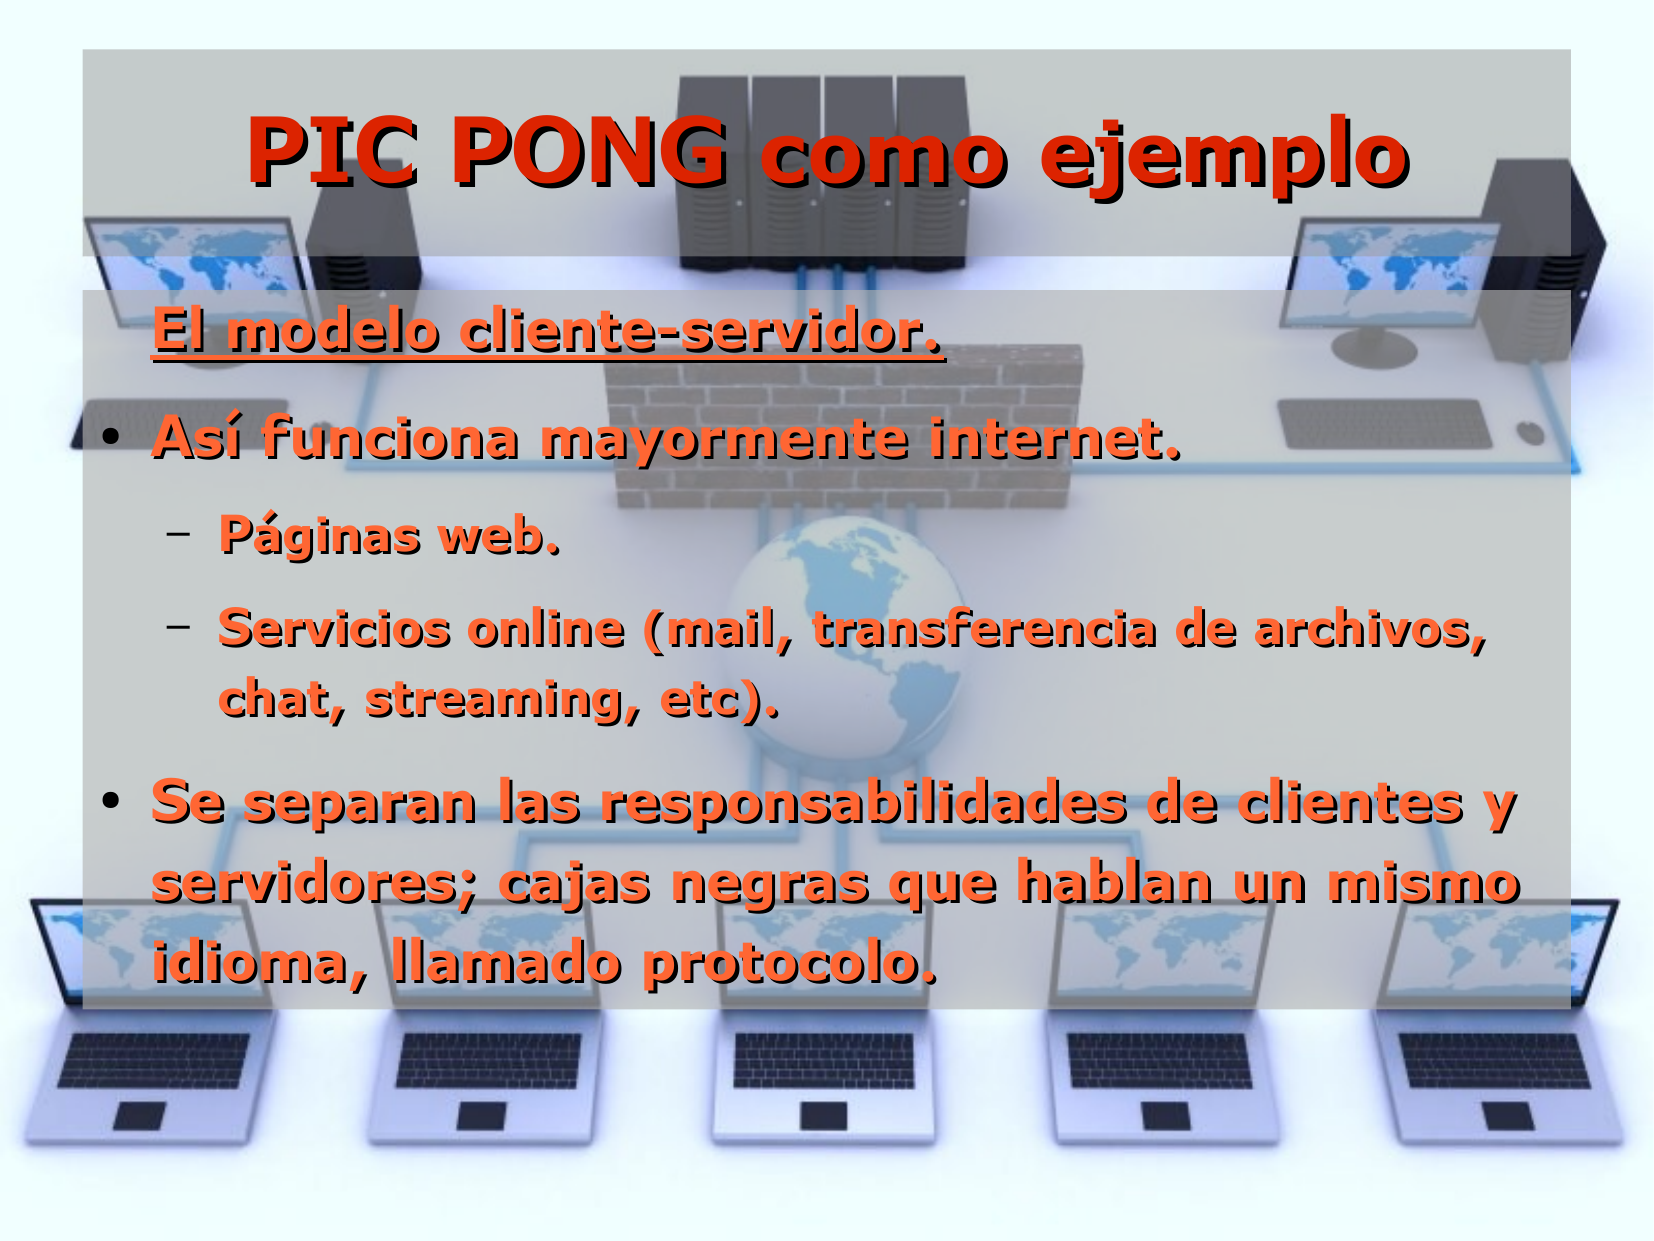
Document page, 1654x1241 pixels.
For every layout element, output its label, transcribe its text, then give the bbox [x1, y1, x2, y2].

picture [0, 0, 1654, 1241]
title PIC PONG como ejemplo [82, 49, 1571, 257]
list El modelo cliente-servidor. Así funciona mayormente internet. Páginas web. Servicios online (mail, transferencia de archivos, chat, streaming, etc). Se separan las responsabilidades de clientes y servidores; cajas negras que hablan un mismo idioma, llamado protocolo. [82, 290, 1571, 1010]
